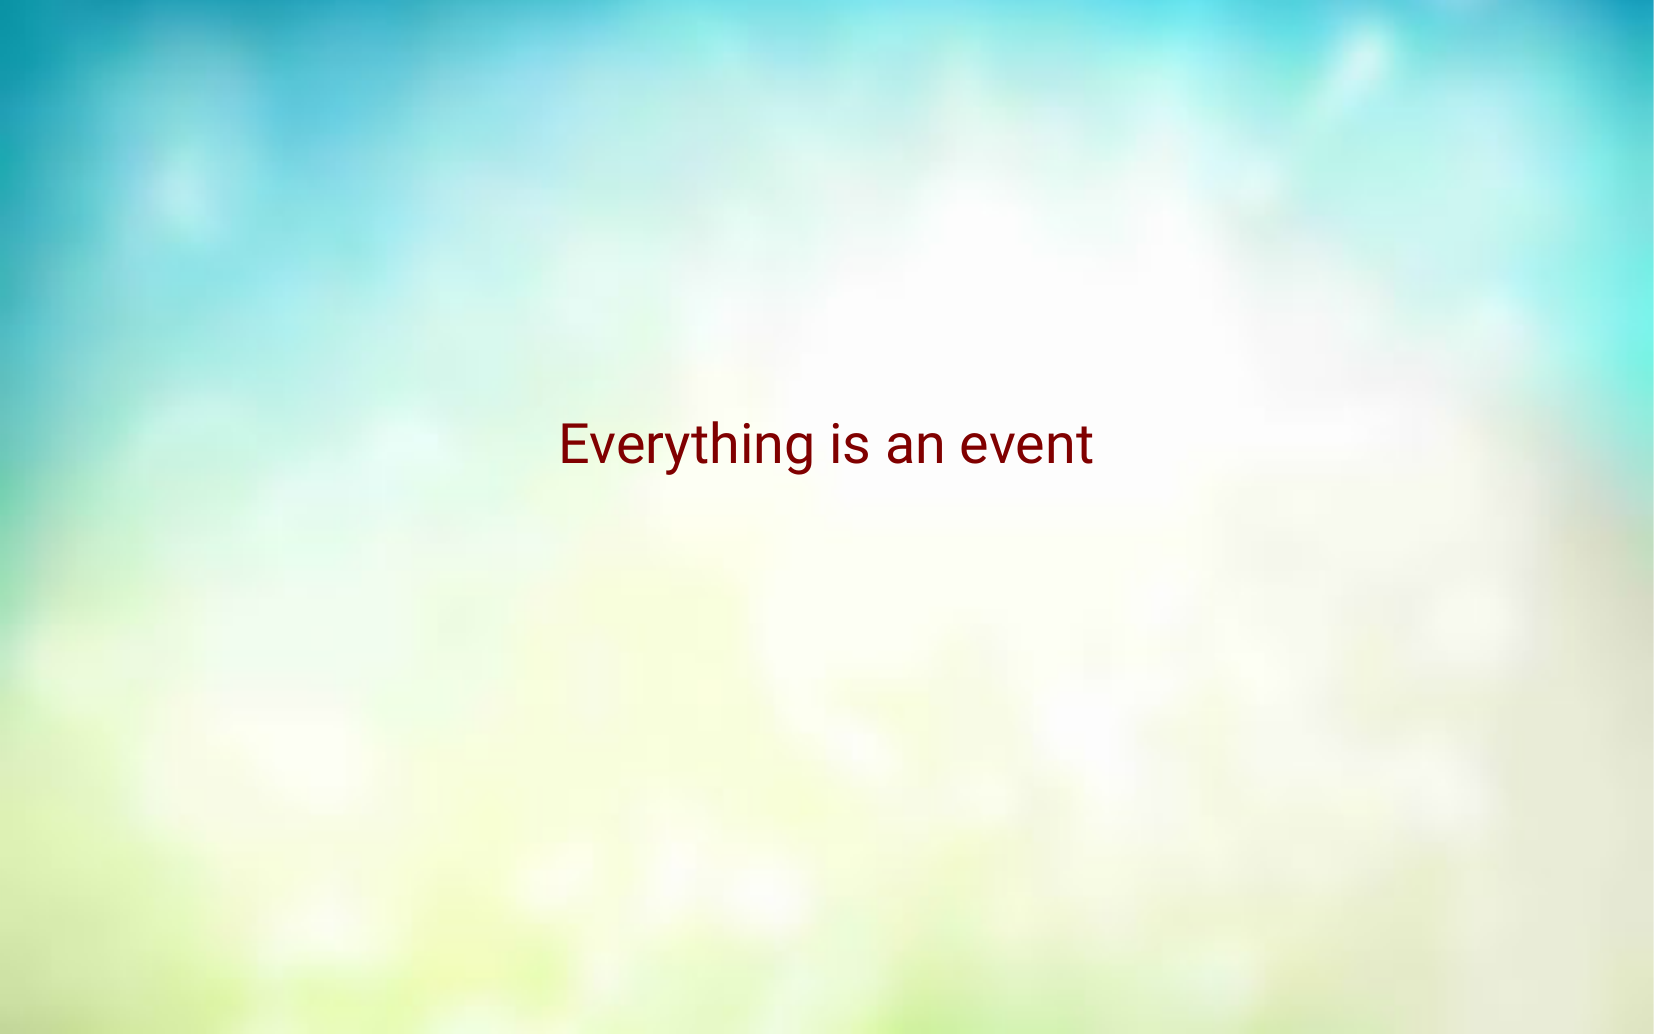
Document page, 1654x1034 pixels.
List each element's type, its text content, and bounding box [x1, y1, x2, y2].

subtitle Everything is an event [82, 41, 1571, 842]
picture [0, 0, 1654, 1034]
